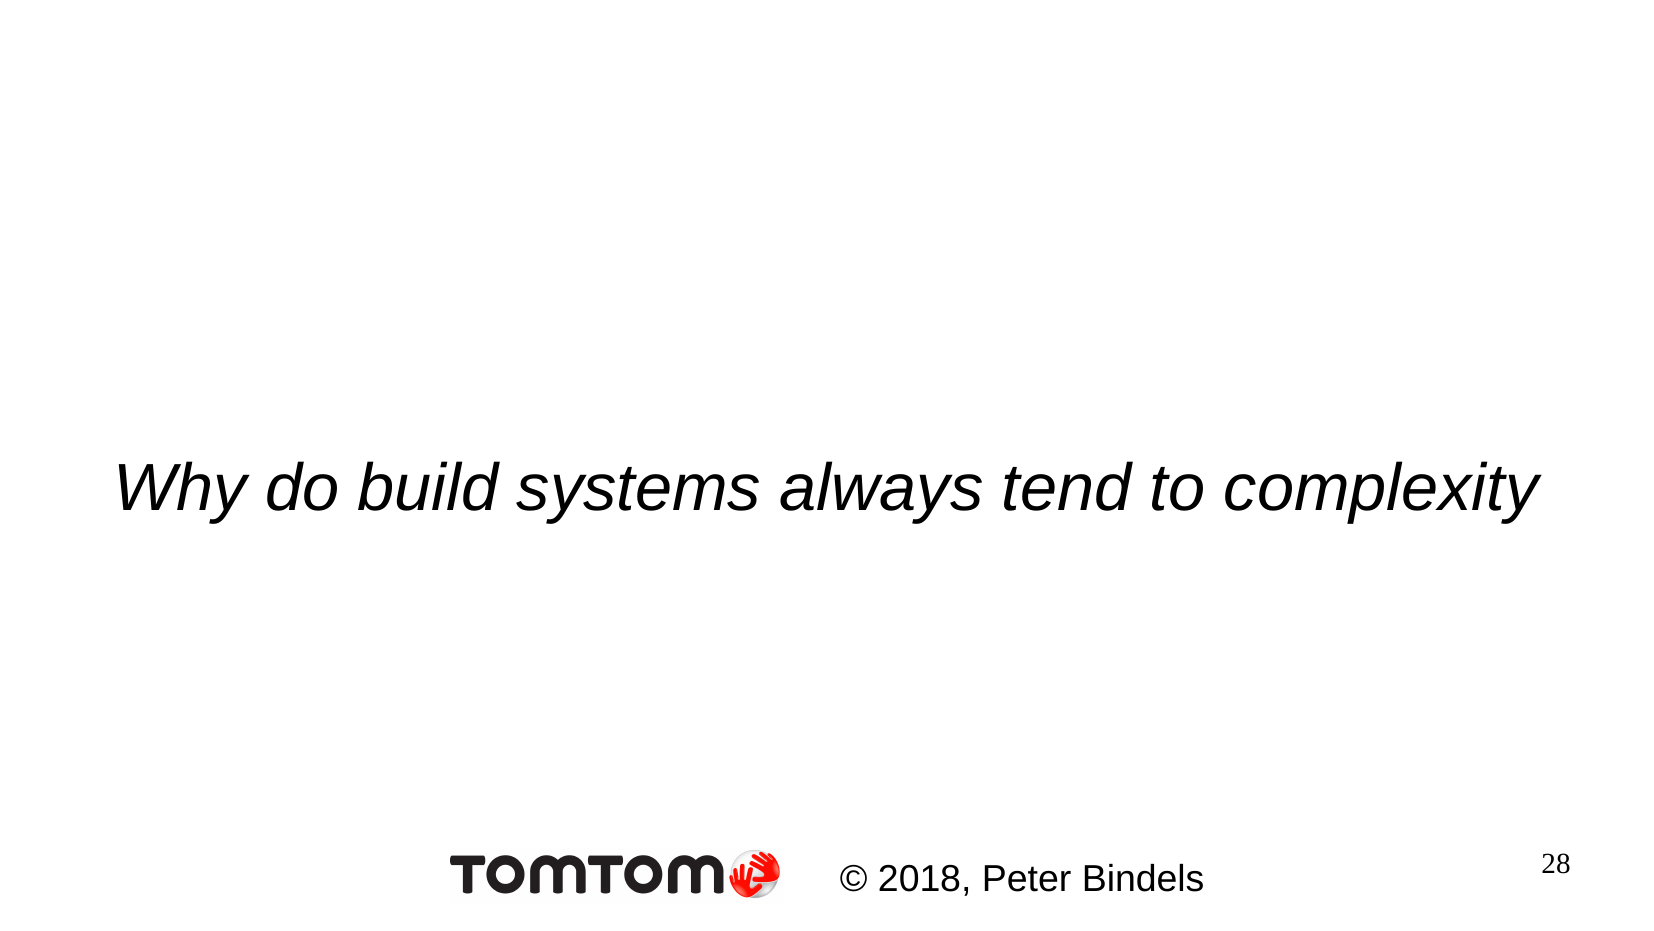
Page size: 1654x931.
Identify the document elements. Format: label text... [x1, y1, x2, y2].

picture [450, 847, 784, 905]
list Why do build systems always tend to complexity [82, 217, 1571, 758]
